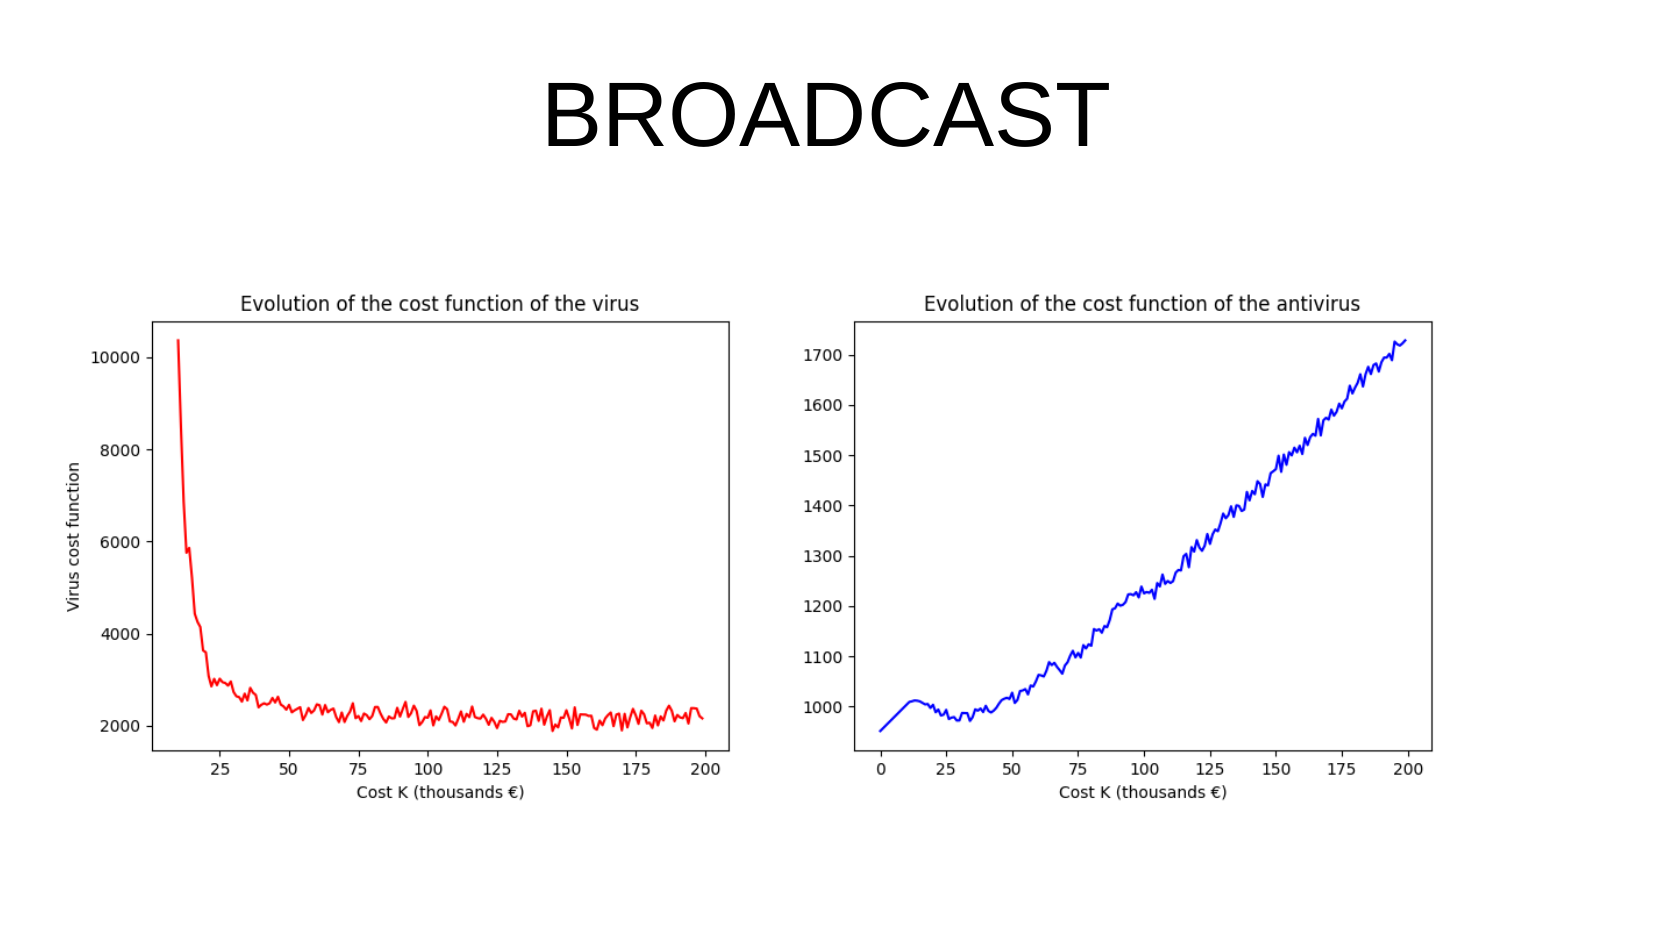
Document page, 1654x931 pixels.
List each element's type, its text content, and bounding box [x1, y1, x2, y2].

picture [59, 254, 1506, 813]
title BROADCAST [82, 37, 1571, 193]
